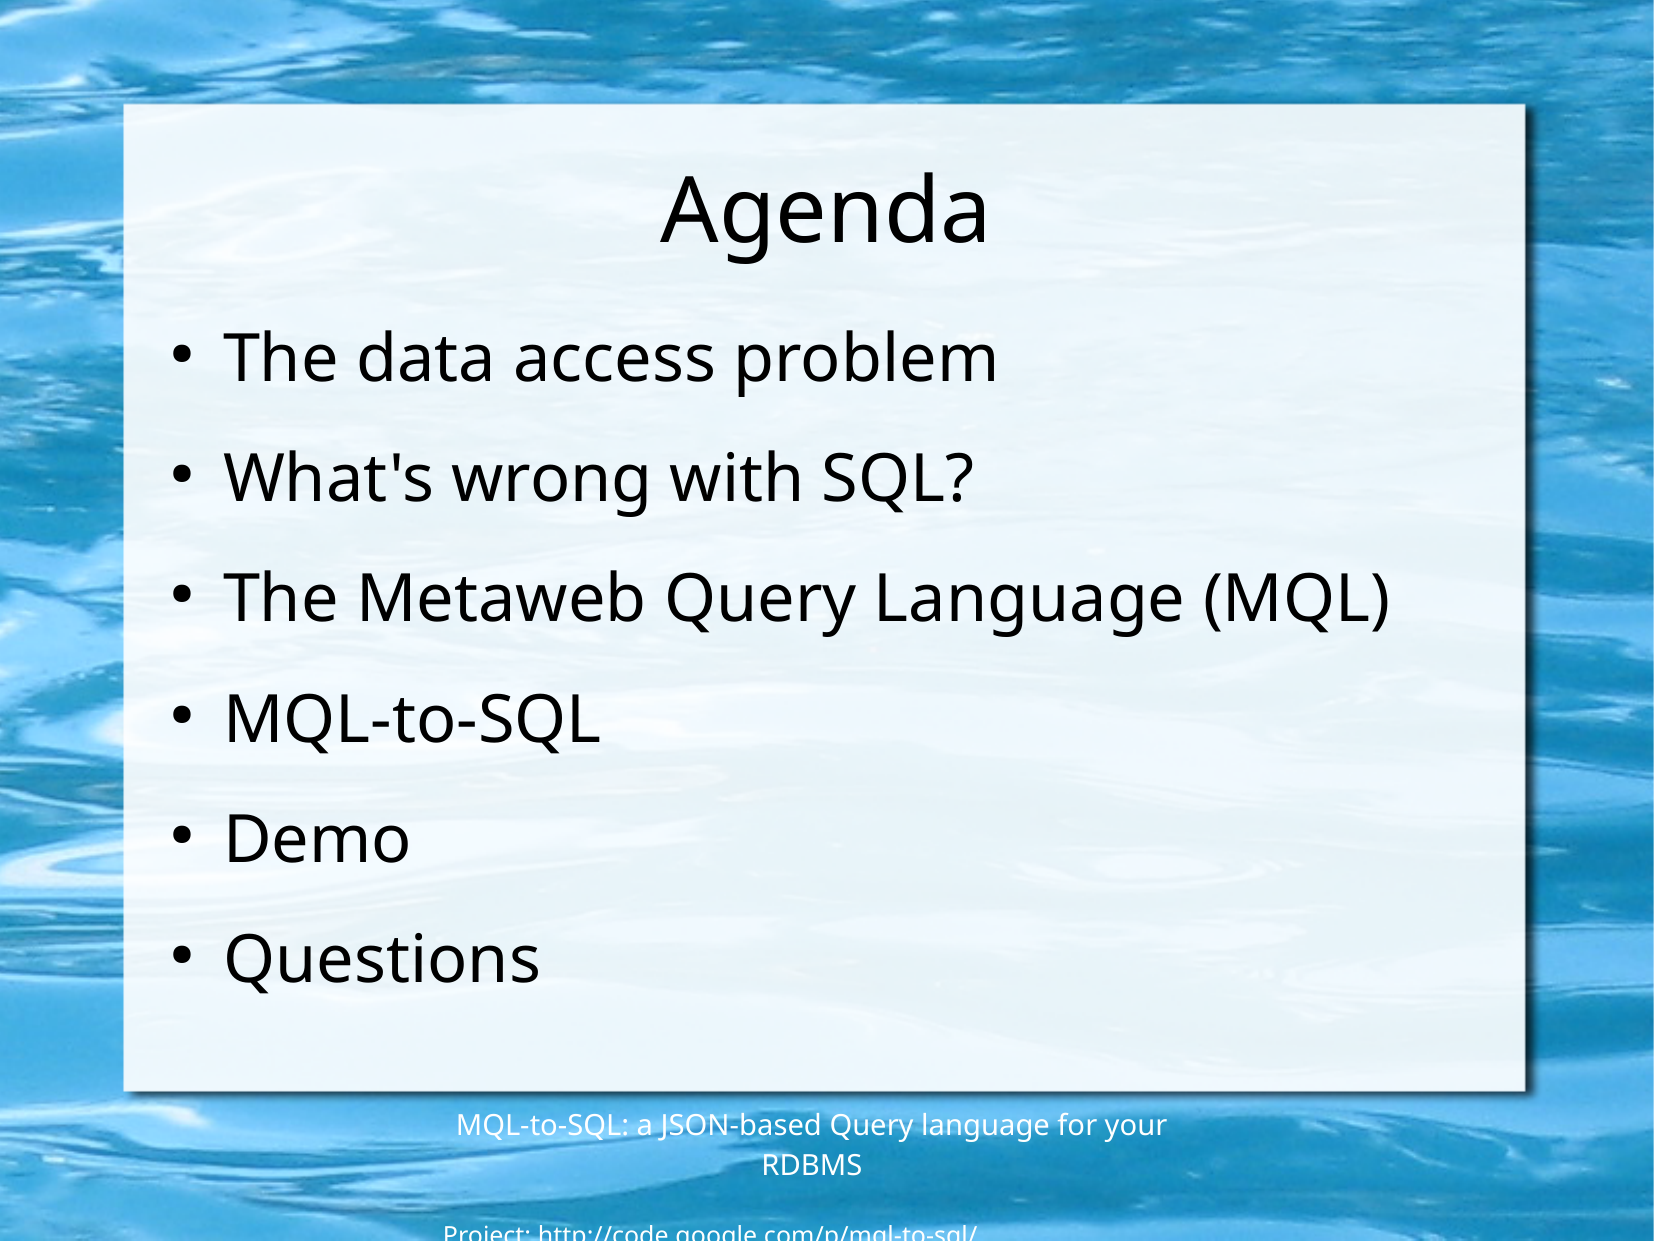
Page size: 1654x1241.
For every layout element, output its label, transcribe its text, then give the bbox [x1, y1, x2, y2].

picture [710, 1232, 717, 1241]
picture [575, 1232, 583, 1241]
picture [876, 1232, 883, 1241]
title Agenda [147, 118, 1506, 296]
picture [679, 1232, 686, 1241]
picture [447, 1228, 454, 1235]
picture [0, 0, 1654, 1241]
picture [950, 1232, 957, 1241]
picture [914, 1232, 921, 1241]
picture [541, 1232, 548, 1241]
picture [725, 1232, 732, 1241]
picture [861, 1232, 867, 1241]
picture [471, 1232, 478, 1241]
picture [628, 1232, 635, 1241]
picture [852, 1232, 859, 1241]
picture [643, 1232, 650, 1241]
picture [827, 1232, 835, 1241]
picture [694, 1232, 701, 1241]
picture [780, 1232, 787, 1241]
picture [804, 1232, 810, 1241]
list The data access problem What's wrong with SQL? The Metaweb Query Language (MQL) MQL-to-SQL Demo Questions [152, 310, 1511, 925]
picture [795, 1232, 802, 1241]
